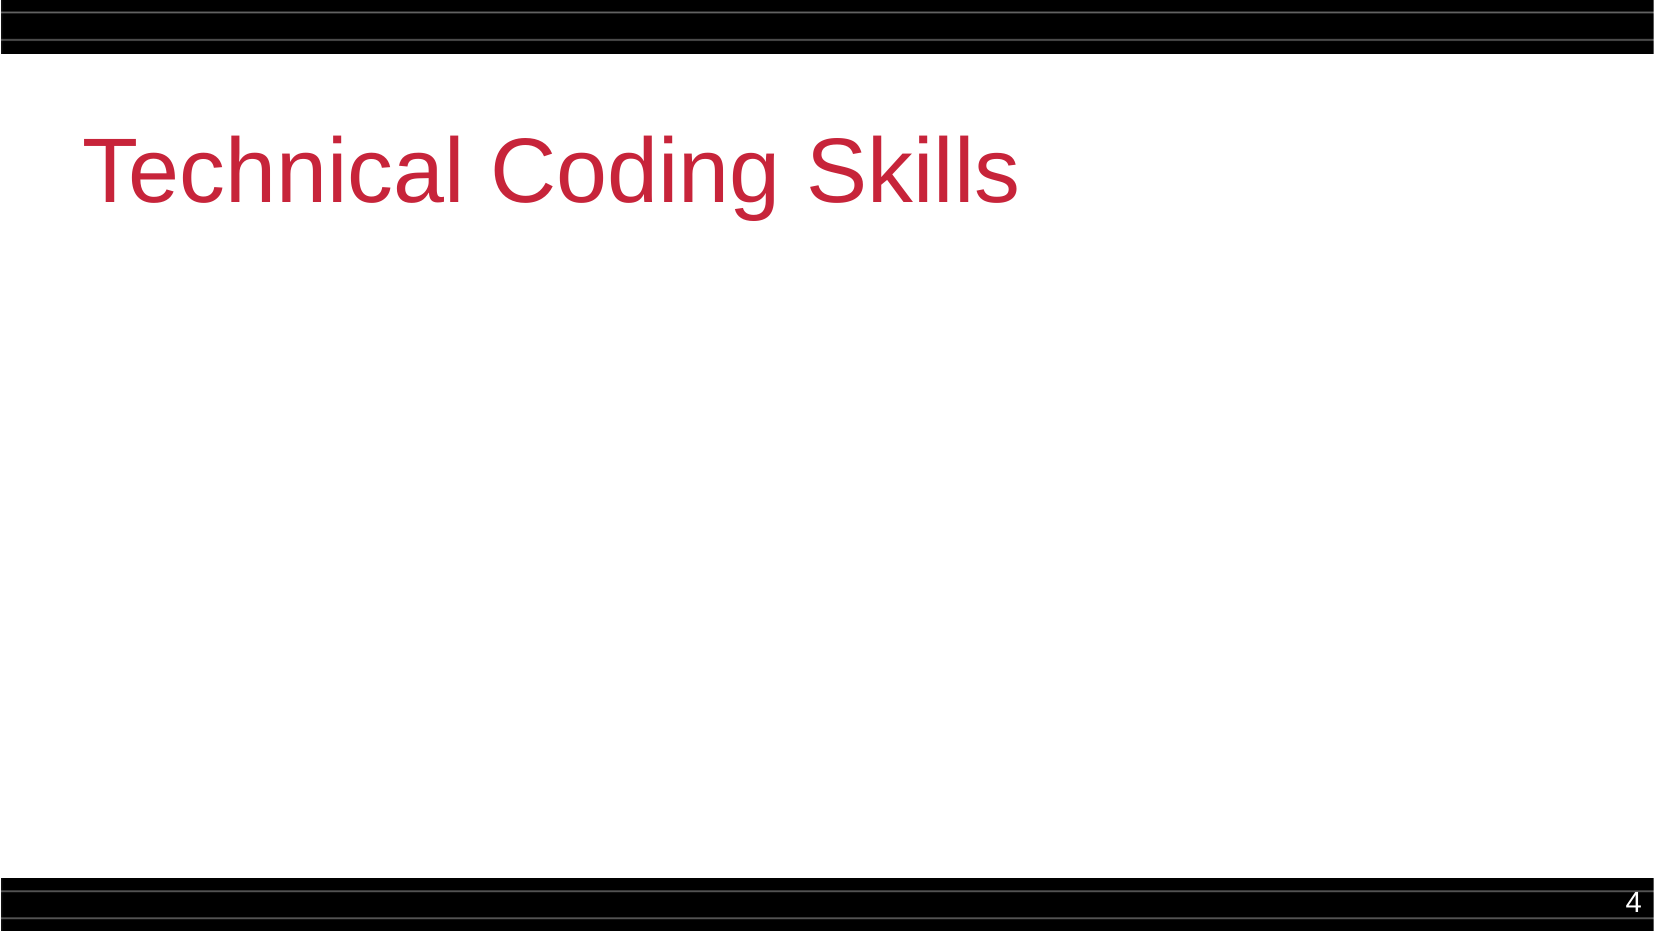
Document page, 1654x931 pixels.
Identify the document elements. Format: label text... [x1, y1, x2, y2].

title Technical Coding Skills [82, 92, 1571, 249]
picture [1, 878, 1654, 931]
picture [1, 0, 1654, 54]
